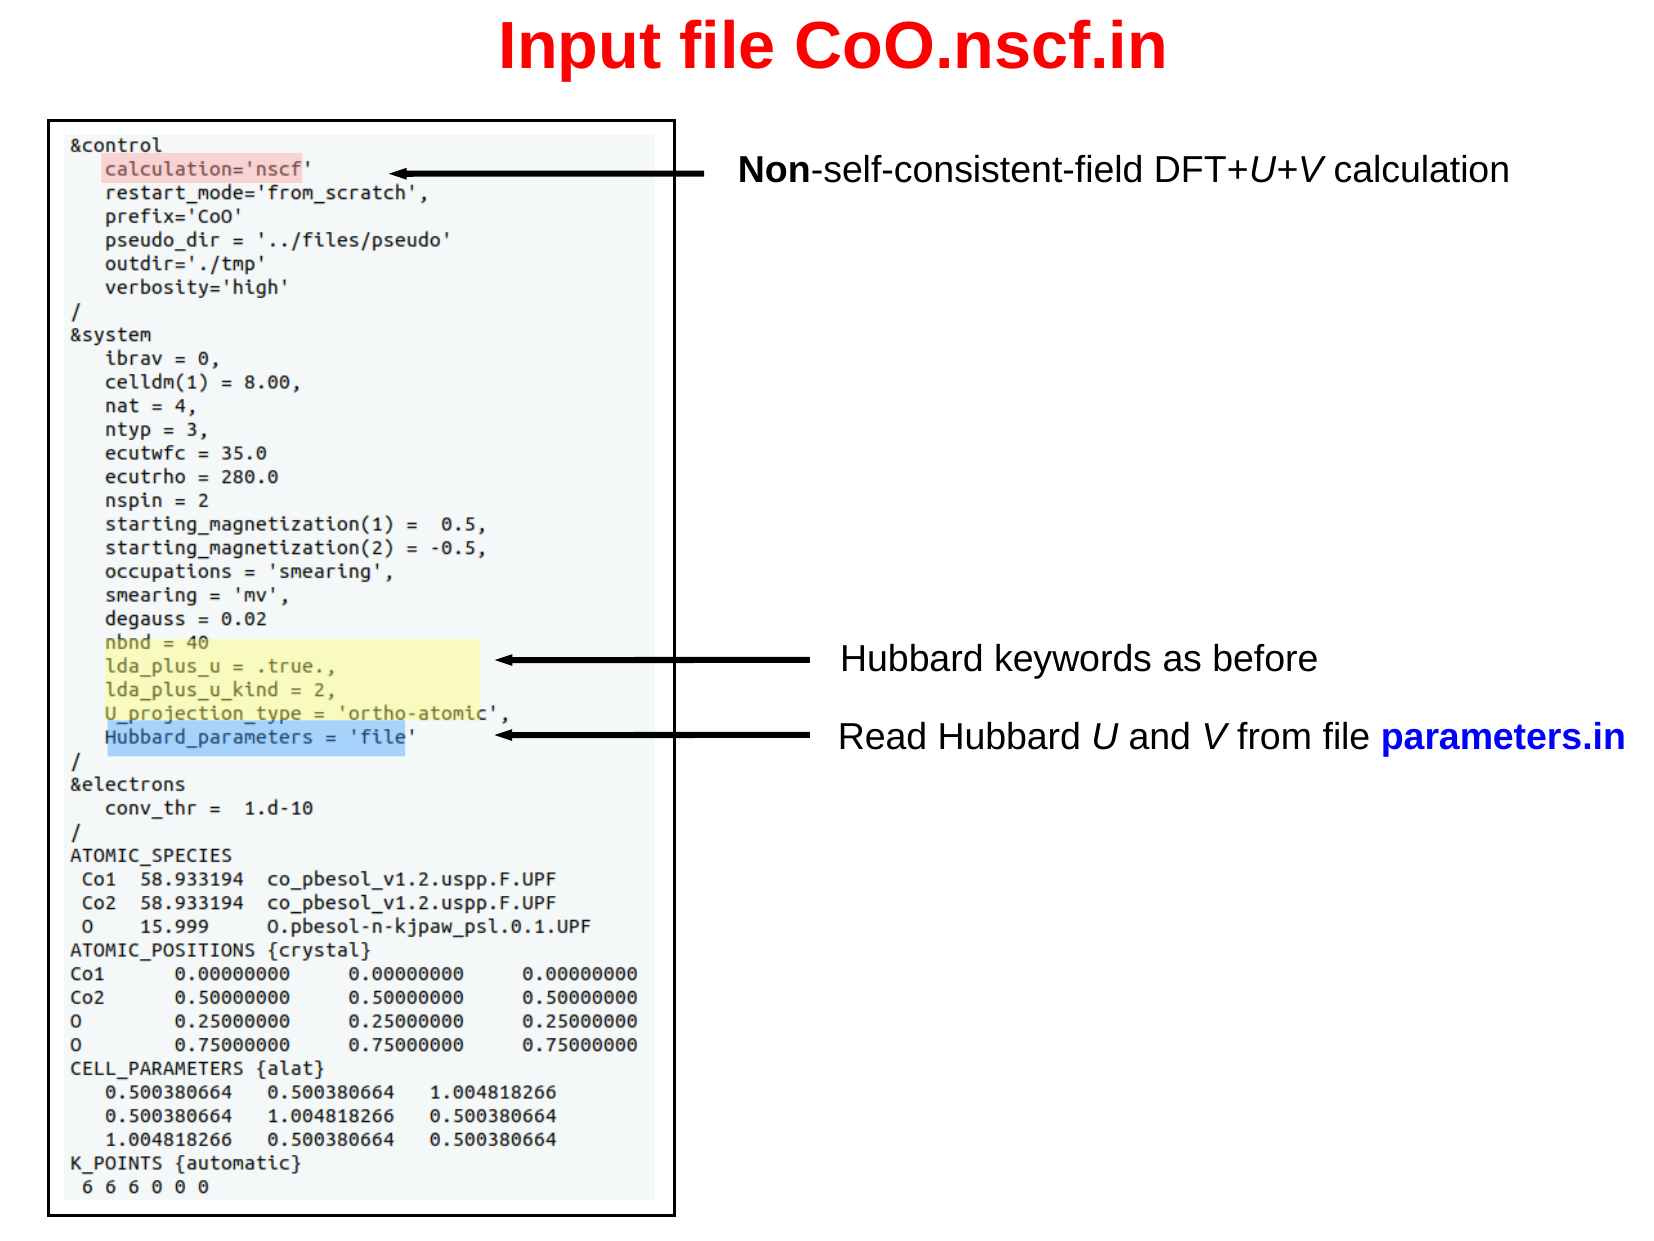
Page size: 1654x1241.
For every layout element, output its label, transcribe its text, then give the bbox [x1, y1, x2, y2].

text_box Read Hubbard U and V from file parameters.in [823, 708, 1643, 766]
picture [64, 135, 655, 1201]
text_box [105, 639, 481, 757]
text_box [101, 152, 303, 183]
text_box Non-self-consistent-field DFT+U+V calculation [723, 140, 1526, 198]
title Input file CoO.nscf.in [89, 0, 1578, 88]
text_box Hubbard keywords as before [825, 630, 1335, 687]
